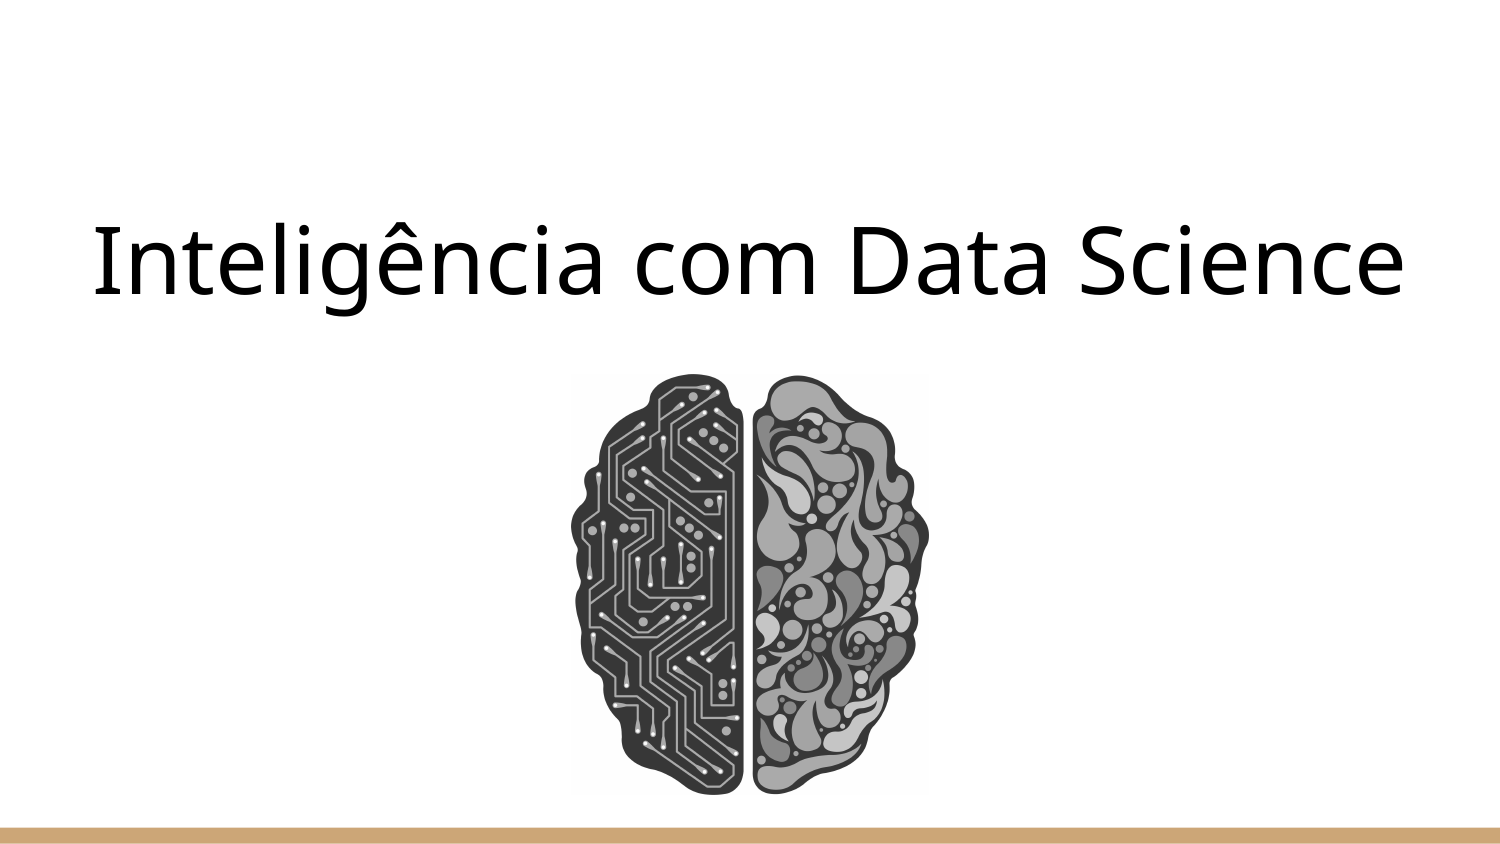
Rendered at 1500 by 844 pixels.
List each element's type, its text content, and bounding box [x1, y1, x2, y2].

list Inteligência com Data Science [51, 161, 1449, 336]
picture [571, 374, 929, 795]
